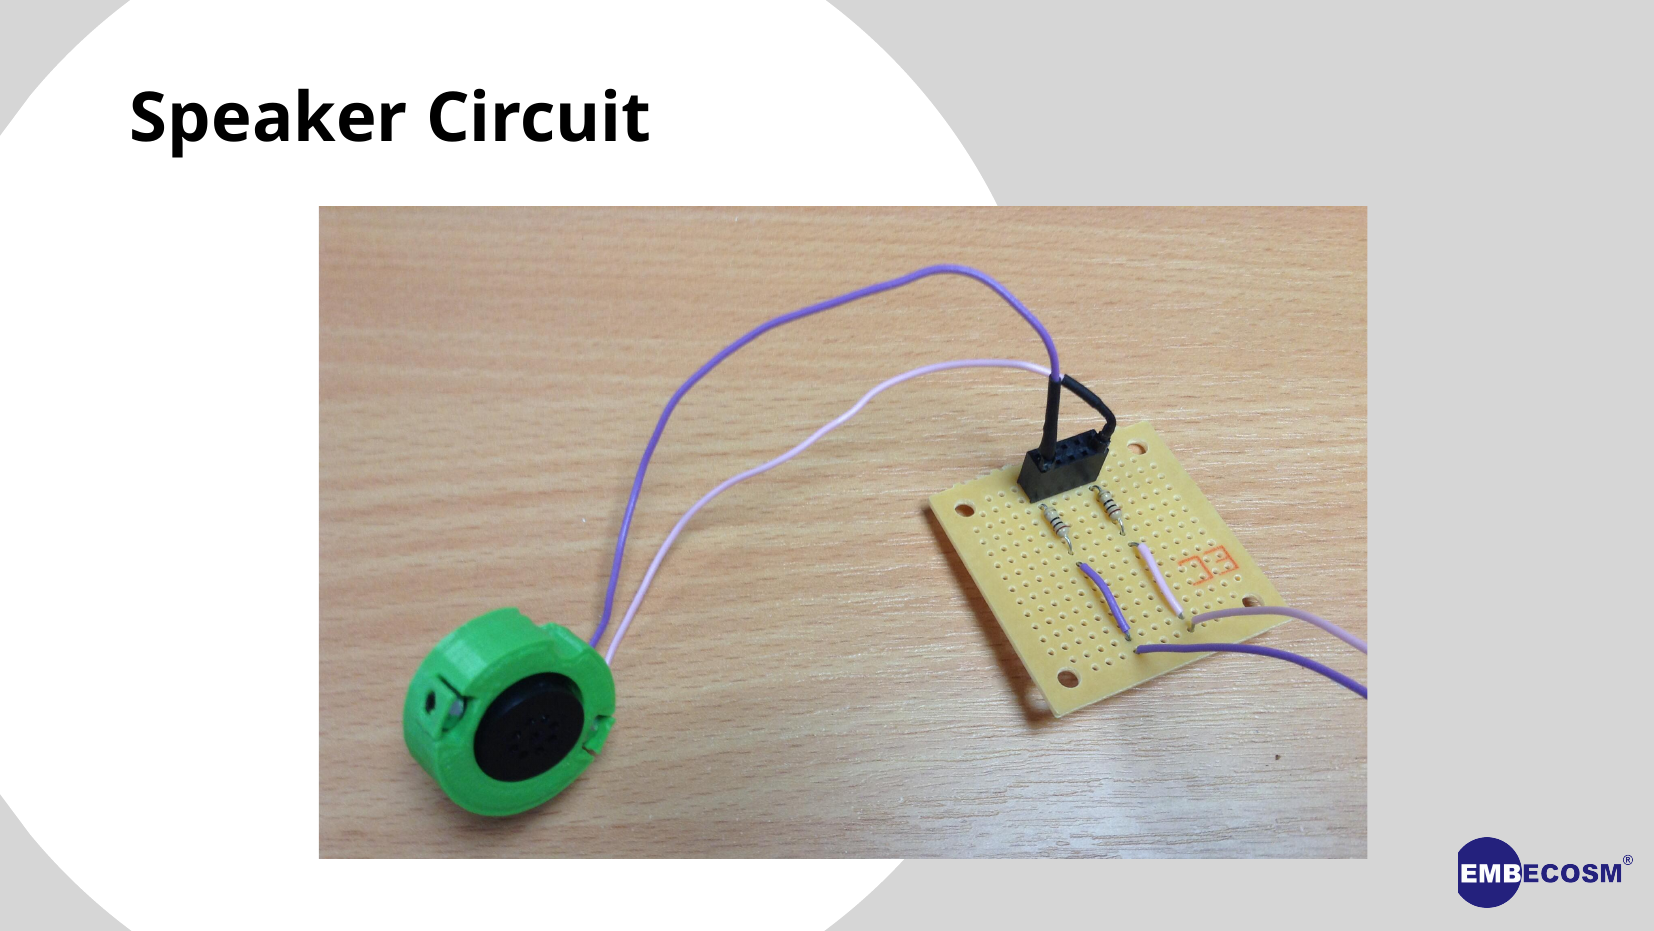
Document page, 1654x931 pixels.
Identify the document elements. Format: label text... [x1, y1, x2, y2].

title Speaker Circuit [129, 37, 1571, 193]
picture [318, 206, 1368, 859]
picture [1458, 837, 1633, 908]
